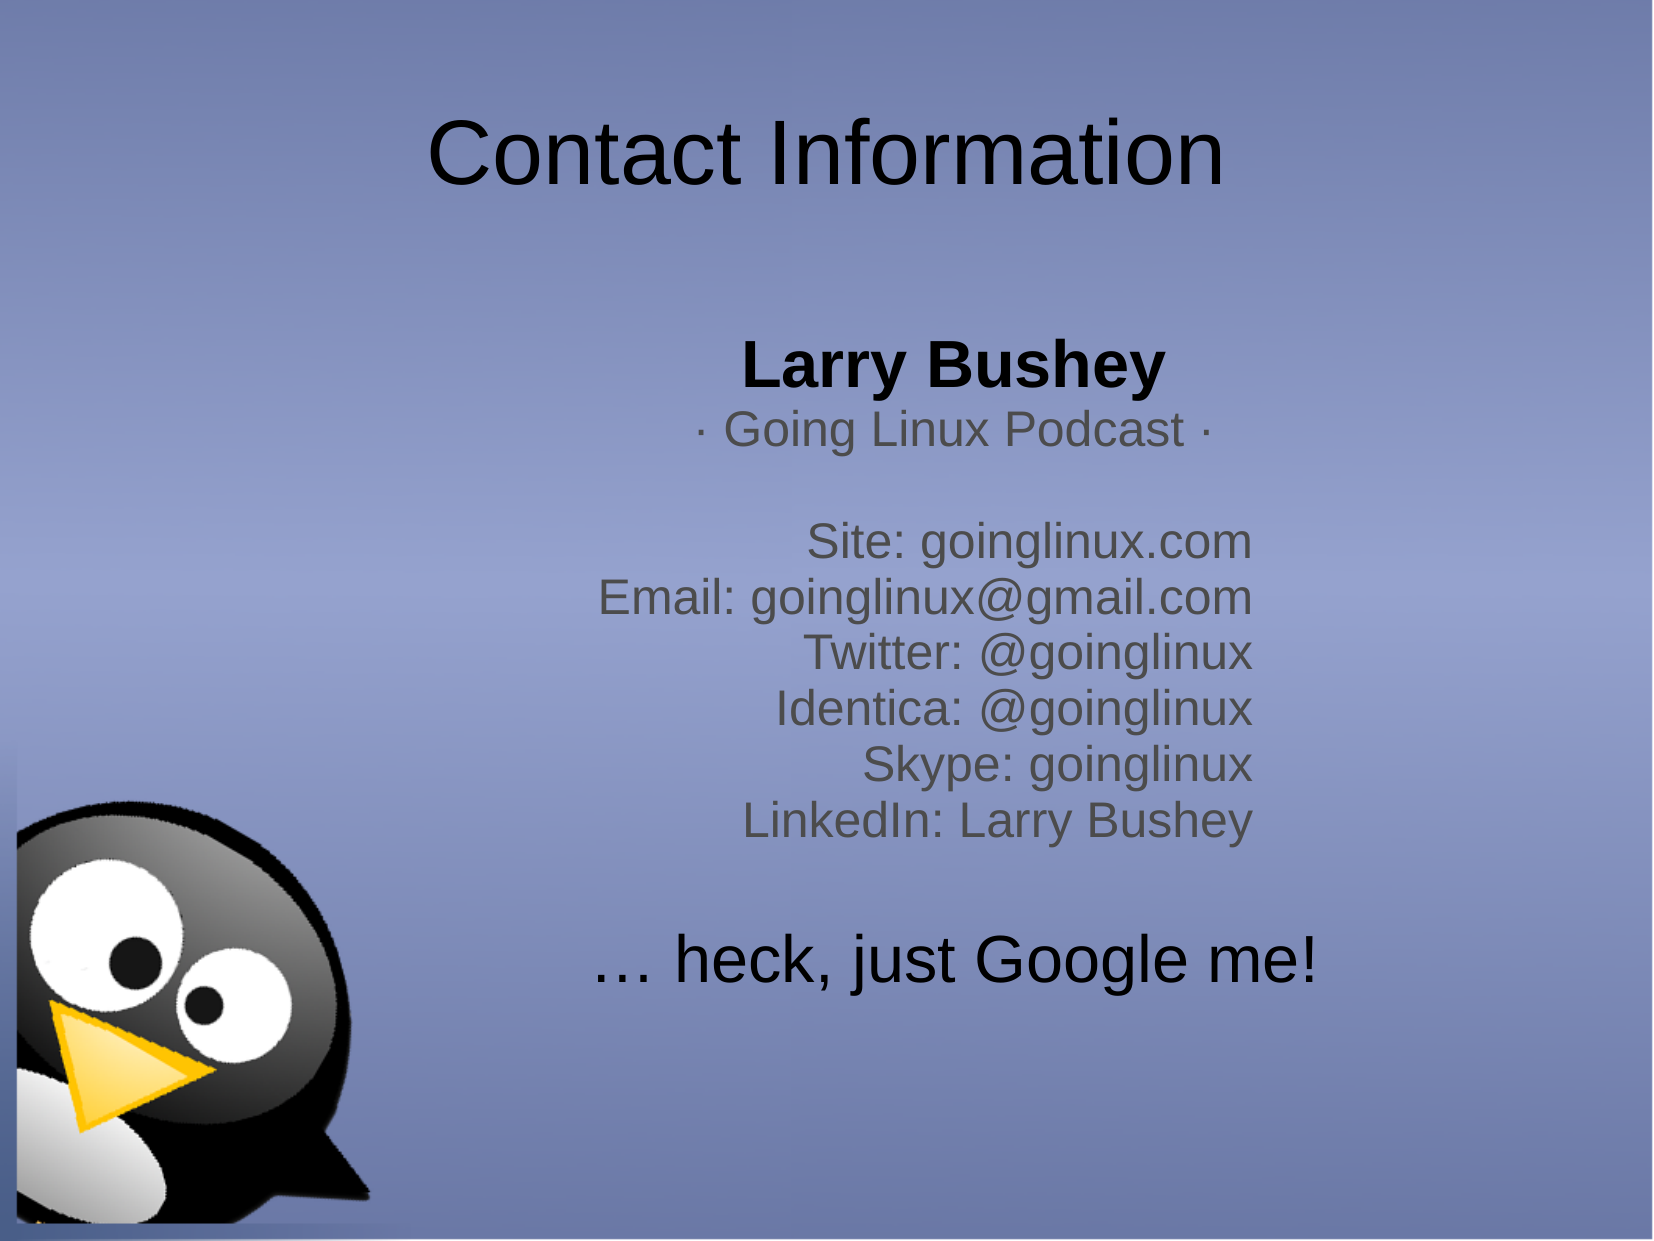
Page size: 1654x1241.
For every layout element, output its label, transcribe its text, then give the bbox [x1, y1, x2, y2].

title Contact Information [82, 49, 1571, 257]
subtitle Larry Bushey · Going Linux Podcast · Site: goinglinux.com Email: goinglinux@gmail.com Twitter: @goinglinux Identica: @goinglinux Skype: goinglinux LinkedIn: Larry Bushey … heck, just Google me! [337, 290, 1571, 1109]
picture [0, 0, 1654, 1241]
